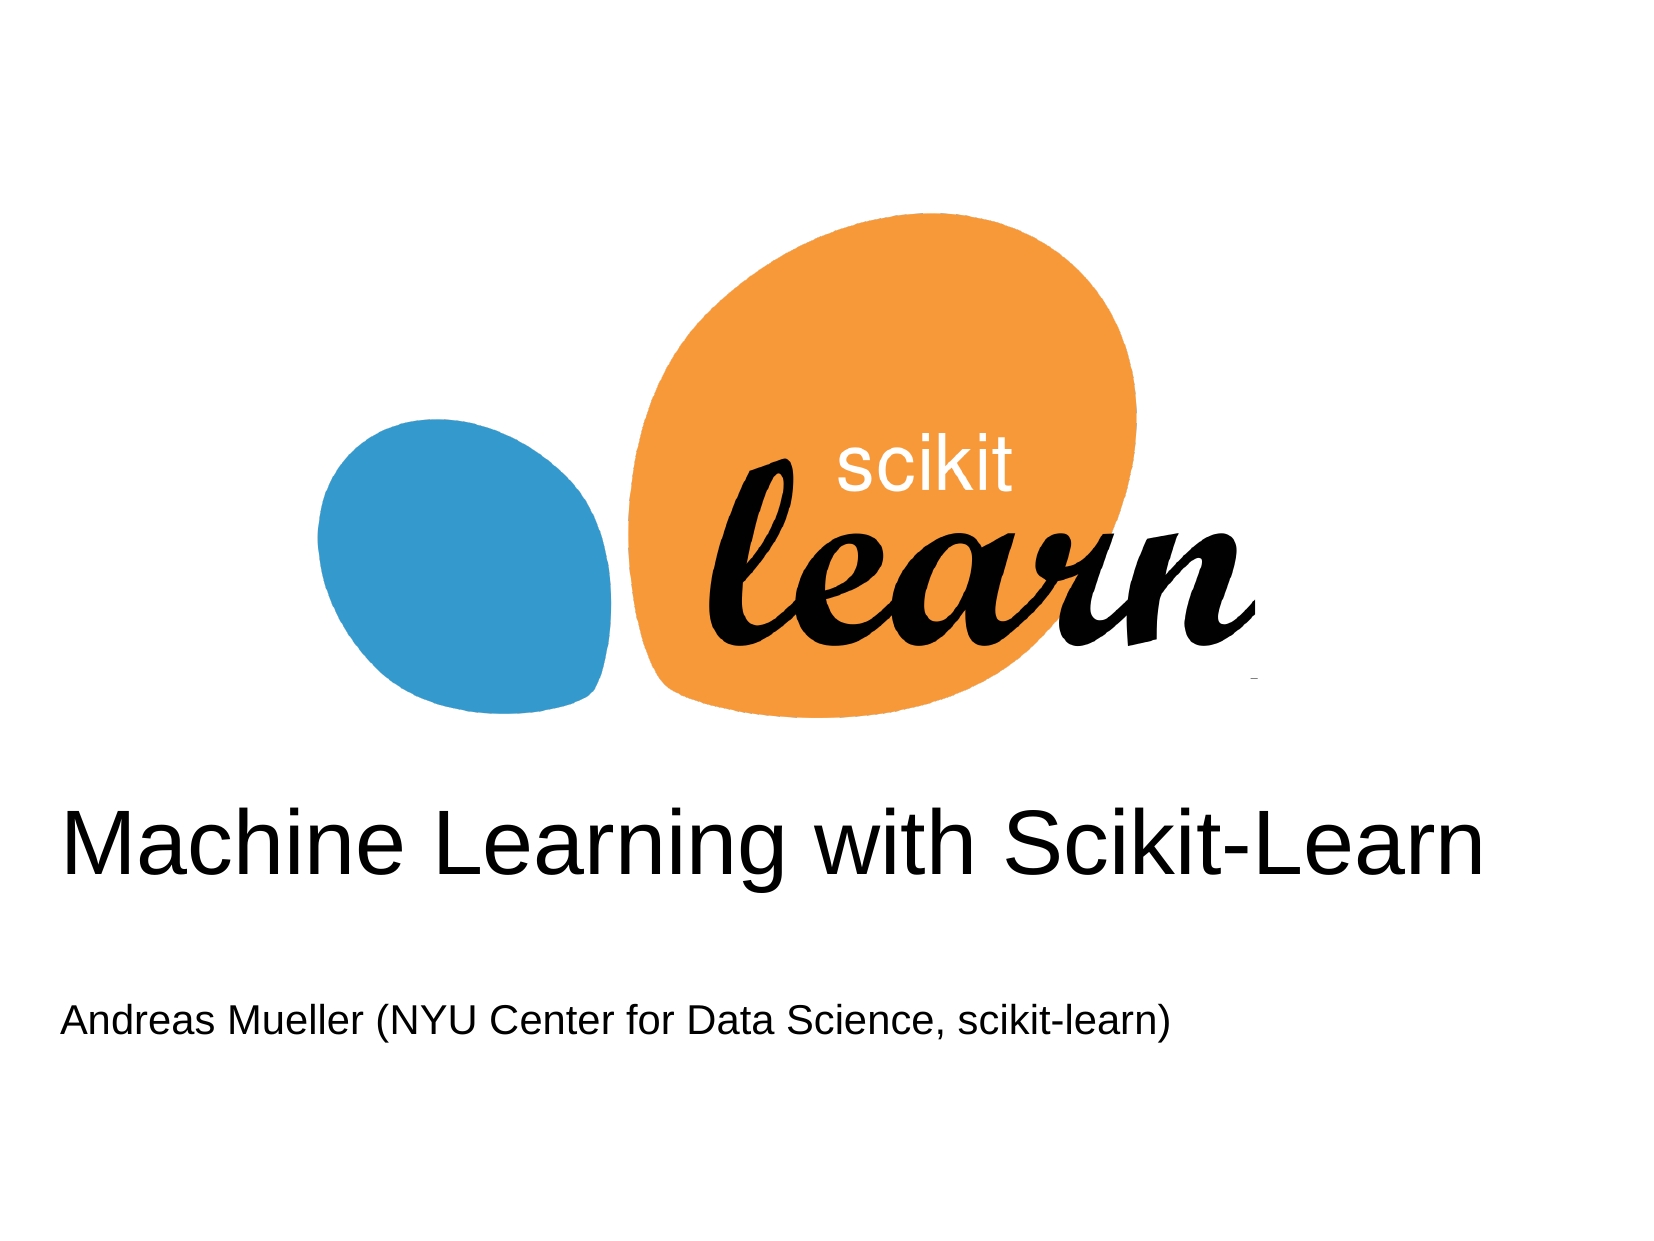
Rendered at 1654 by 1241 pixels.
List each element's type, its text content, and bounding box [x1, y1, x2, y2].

picture [296, 93, 1276, 749]
title Machine Learning with Scikit-Learn Andreas Mueller (NYU Center for Data Science, scikit-learn) [60, 790, 1549, 1044]
